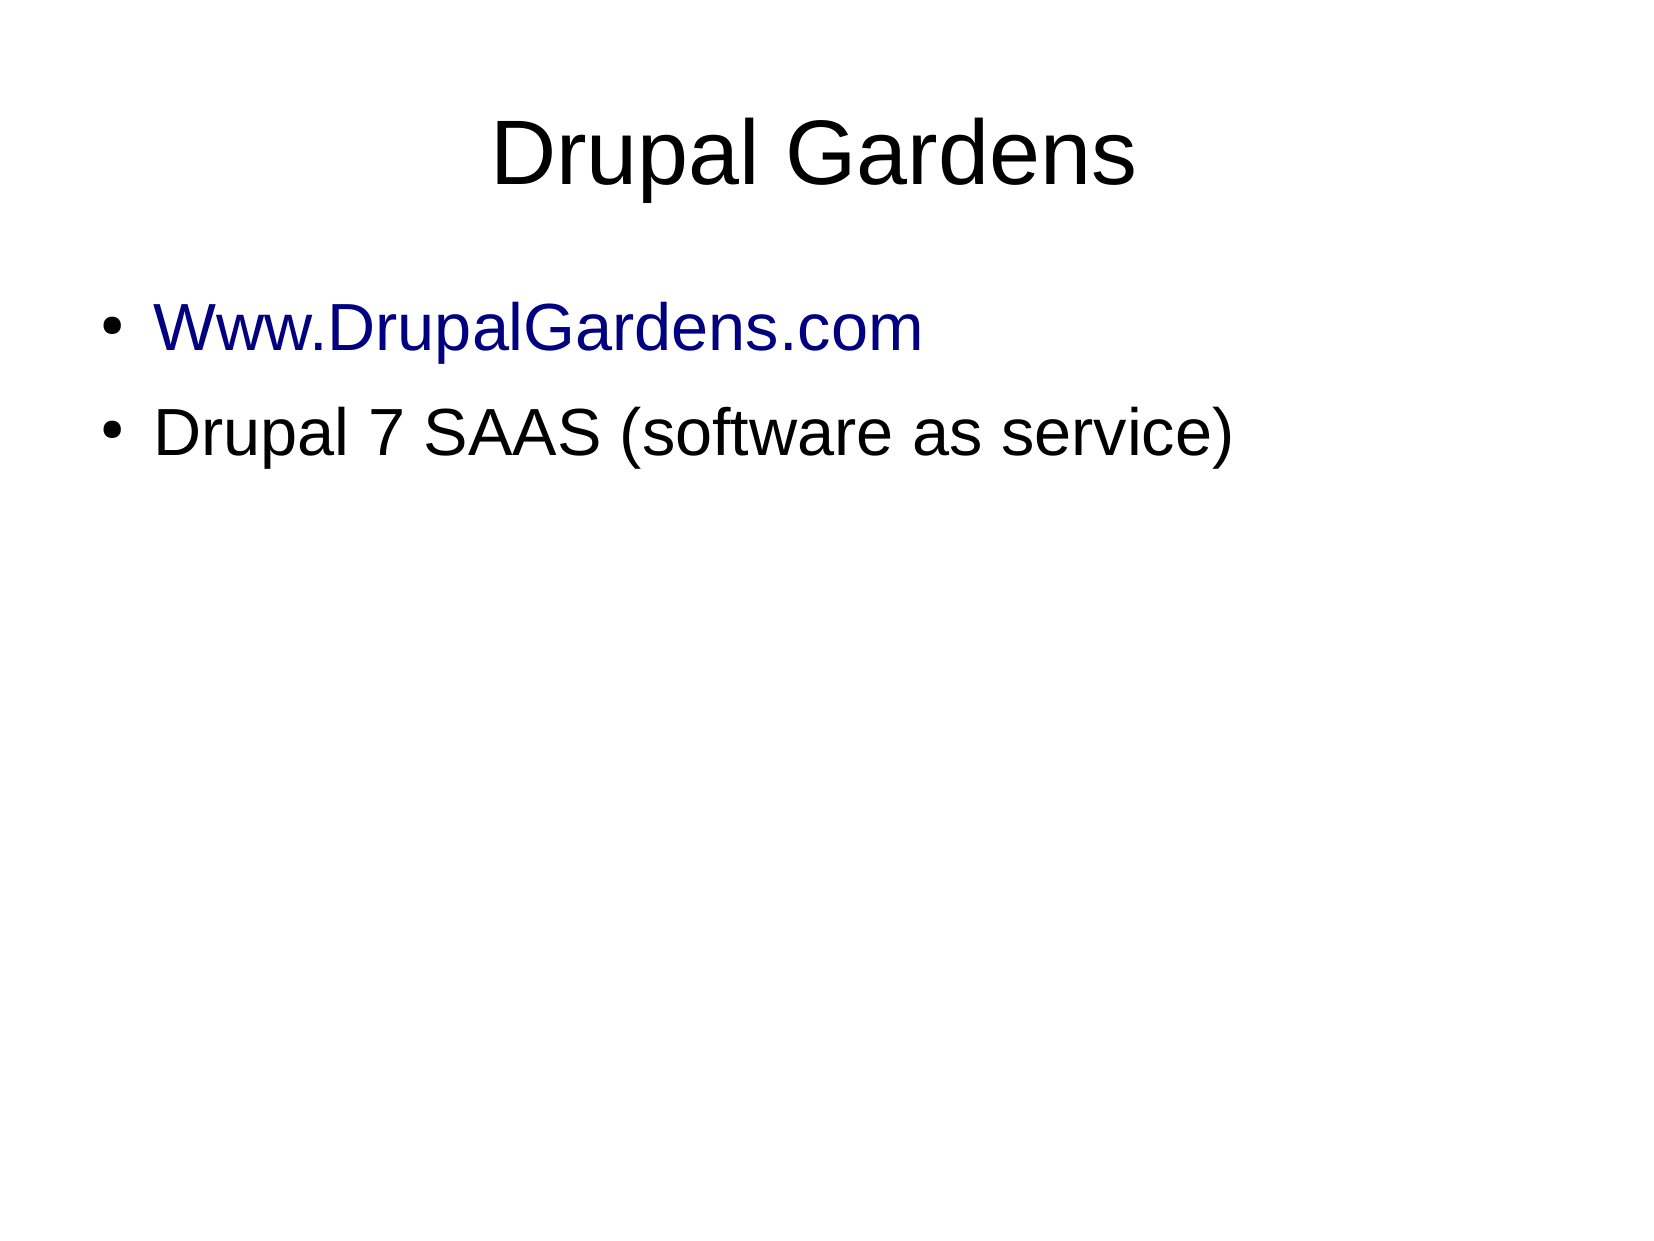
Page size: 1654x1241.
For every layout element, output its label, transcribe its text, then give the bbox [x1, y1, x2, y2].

list Www.DrupalGardens.com Drupal 7 SAAS (software as service) [82, 290, 1571, 1109]
title Drupal Gardens [82, 49, 1571, 257]
